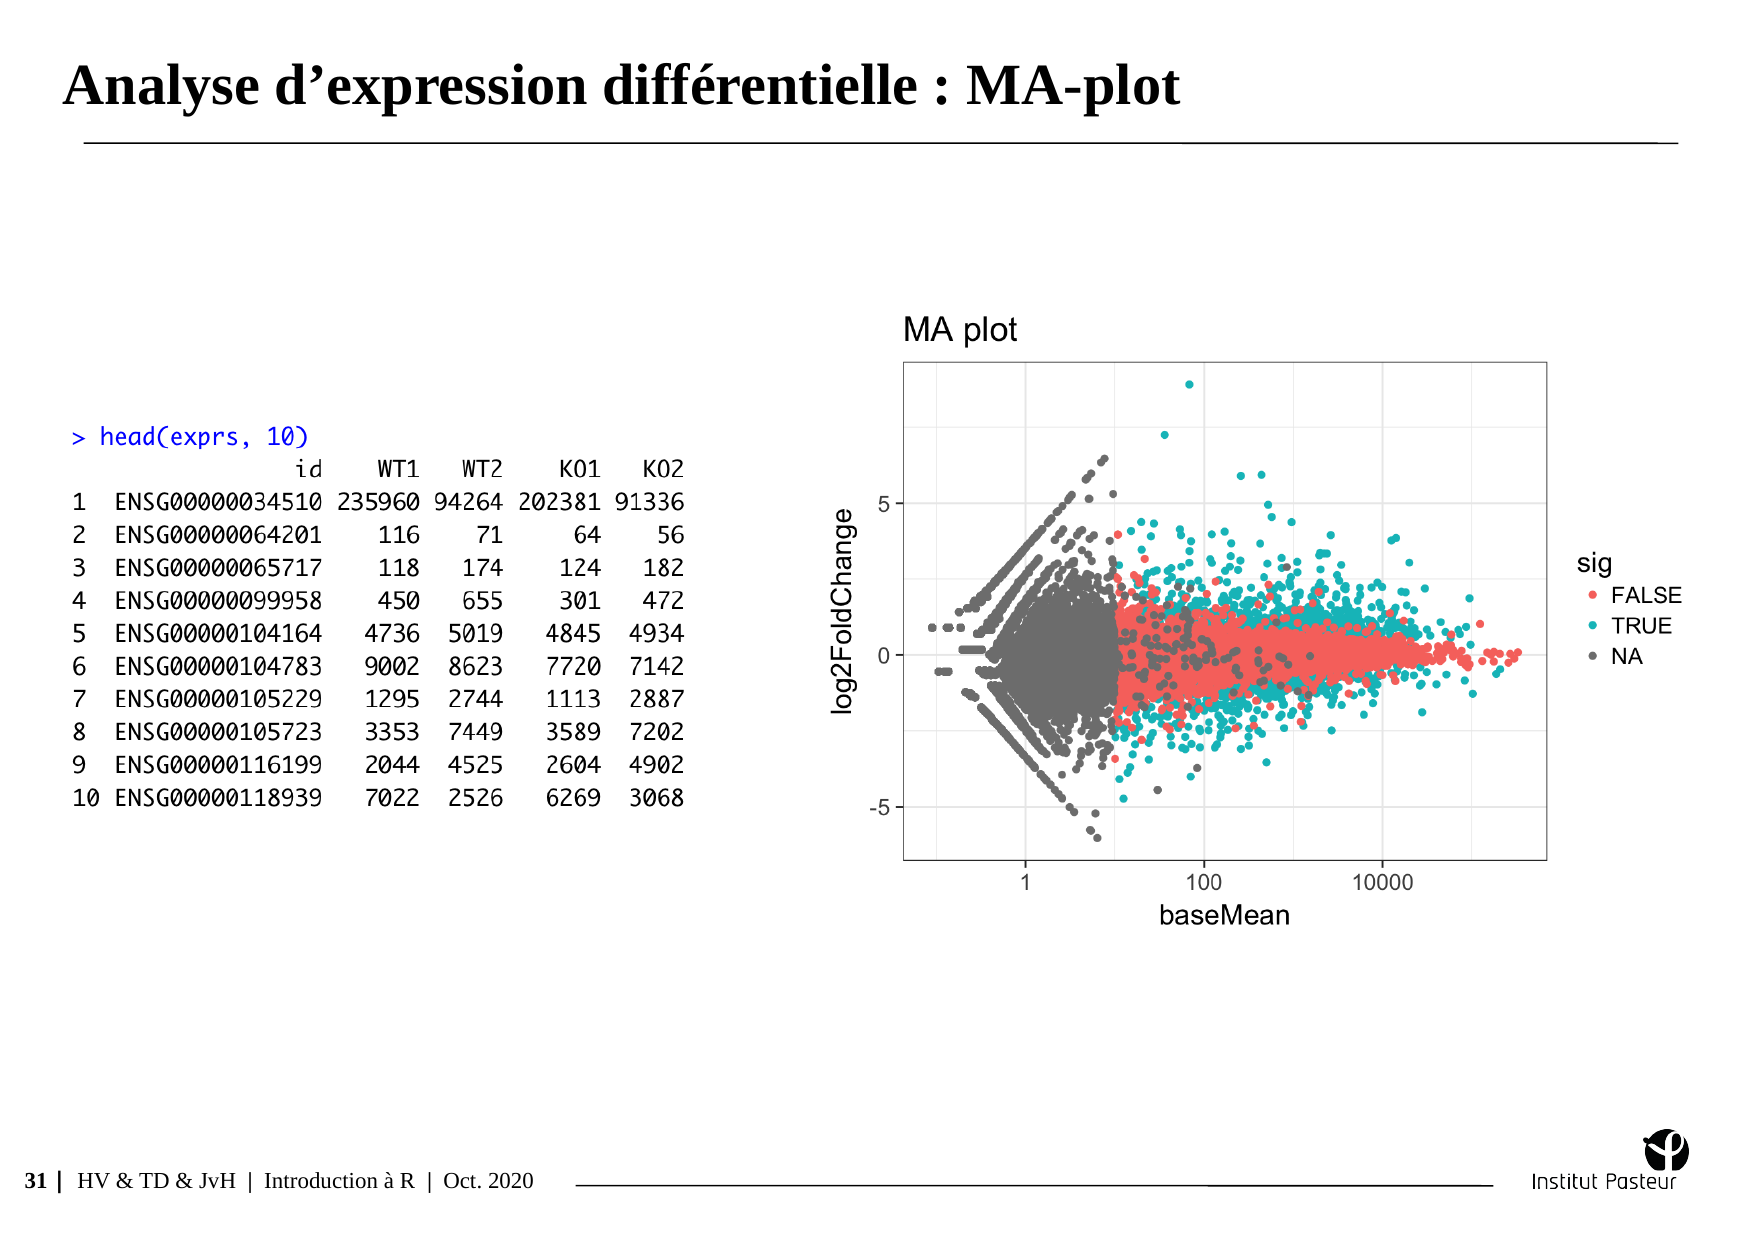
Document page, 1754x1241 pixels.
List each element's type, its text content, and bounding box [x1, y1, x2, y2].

picture [62, 419, 694, 821]
text_box Analyse d’expression différentielle : MA-plot [62, 2, 1692, 160]
picture [817, 302, 1707, 938]
picture [1533, 1129, 1689, 1189]
